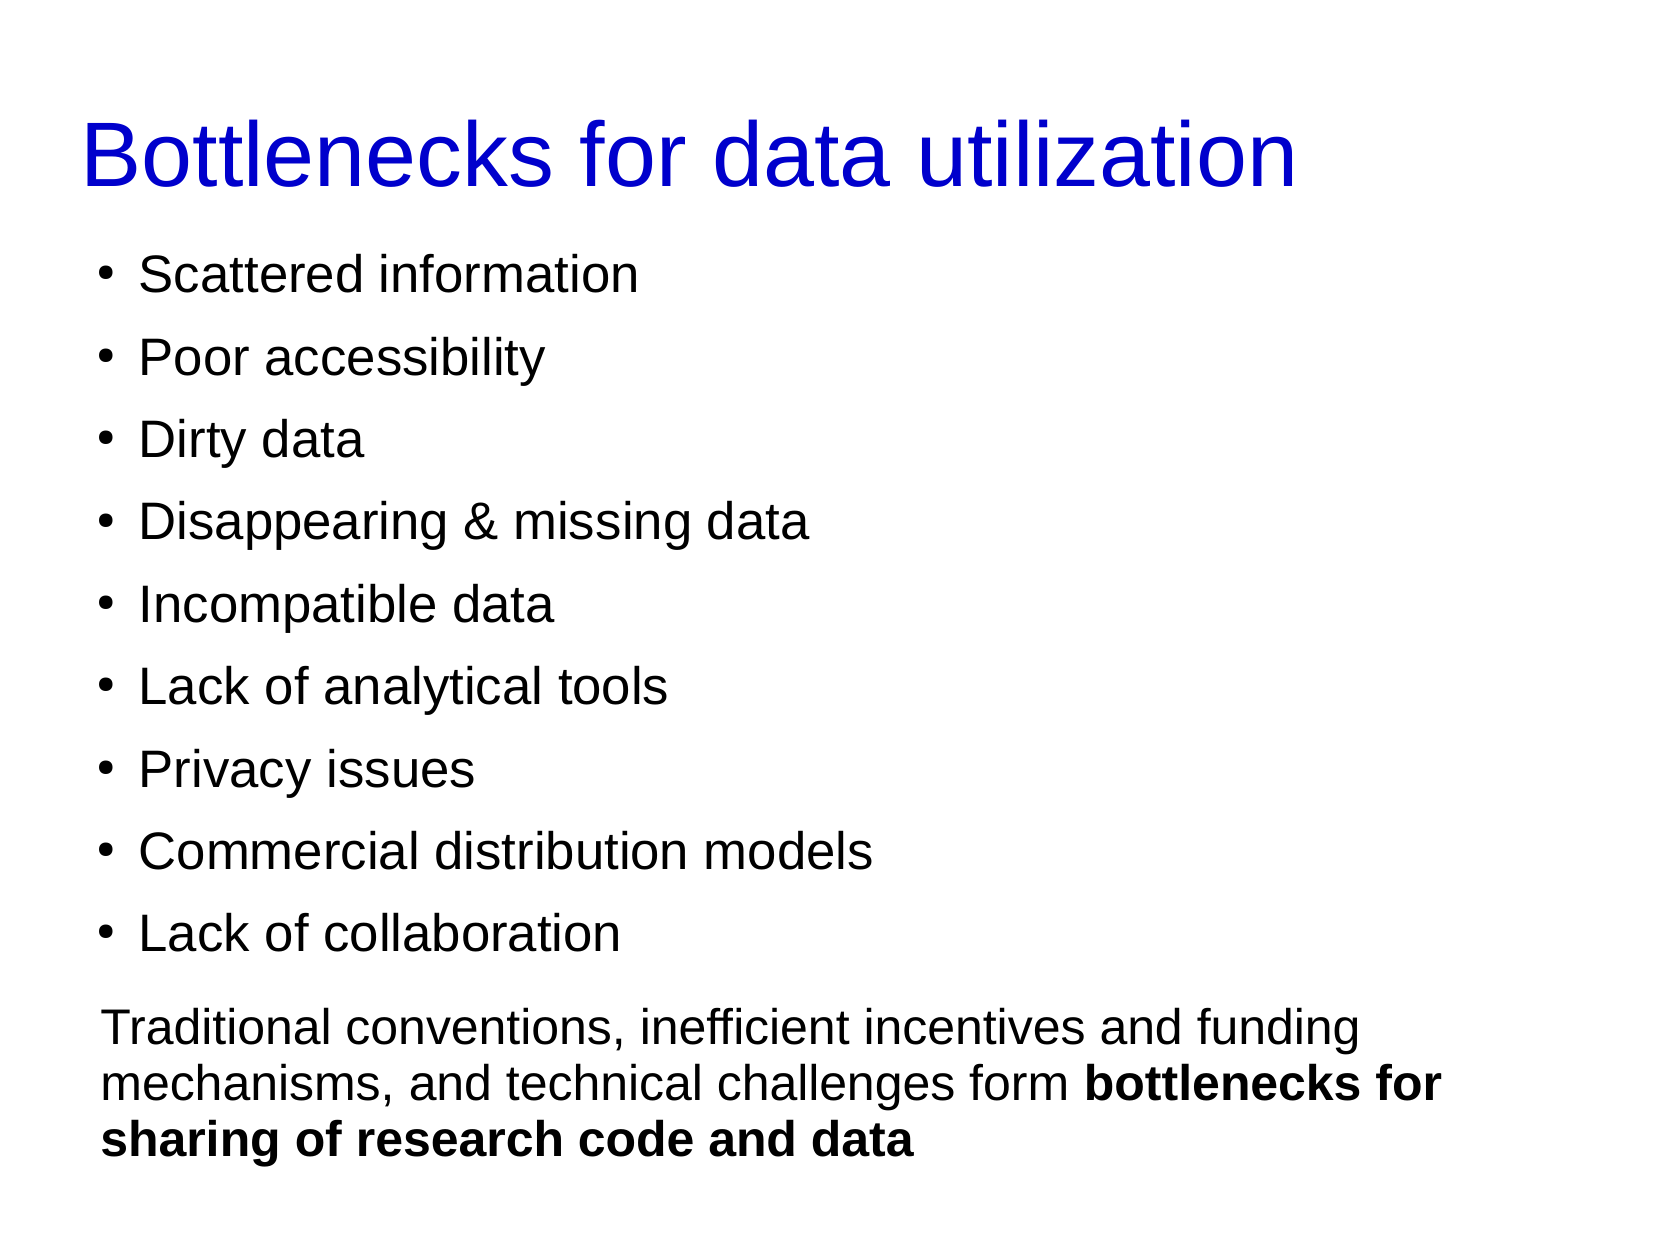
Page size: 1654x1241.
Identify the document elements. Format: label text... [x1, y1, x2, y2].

text_box Traditional conventions, inefficient incentives and funding mechanisms, and technical challenges form bottlenecks for sharing of research code and data [85, 992, 1554, 1233]
title Bottlenecks for data utilization [80, 89, 1569, 220]
list Scattered information Poor accessibility Dirty data Disappearing & missing data Incompatible data Lack of analytical tools Privacy issues Commercial distribution models Lack of collaboration [82, 244, 1571, 965]
